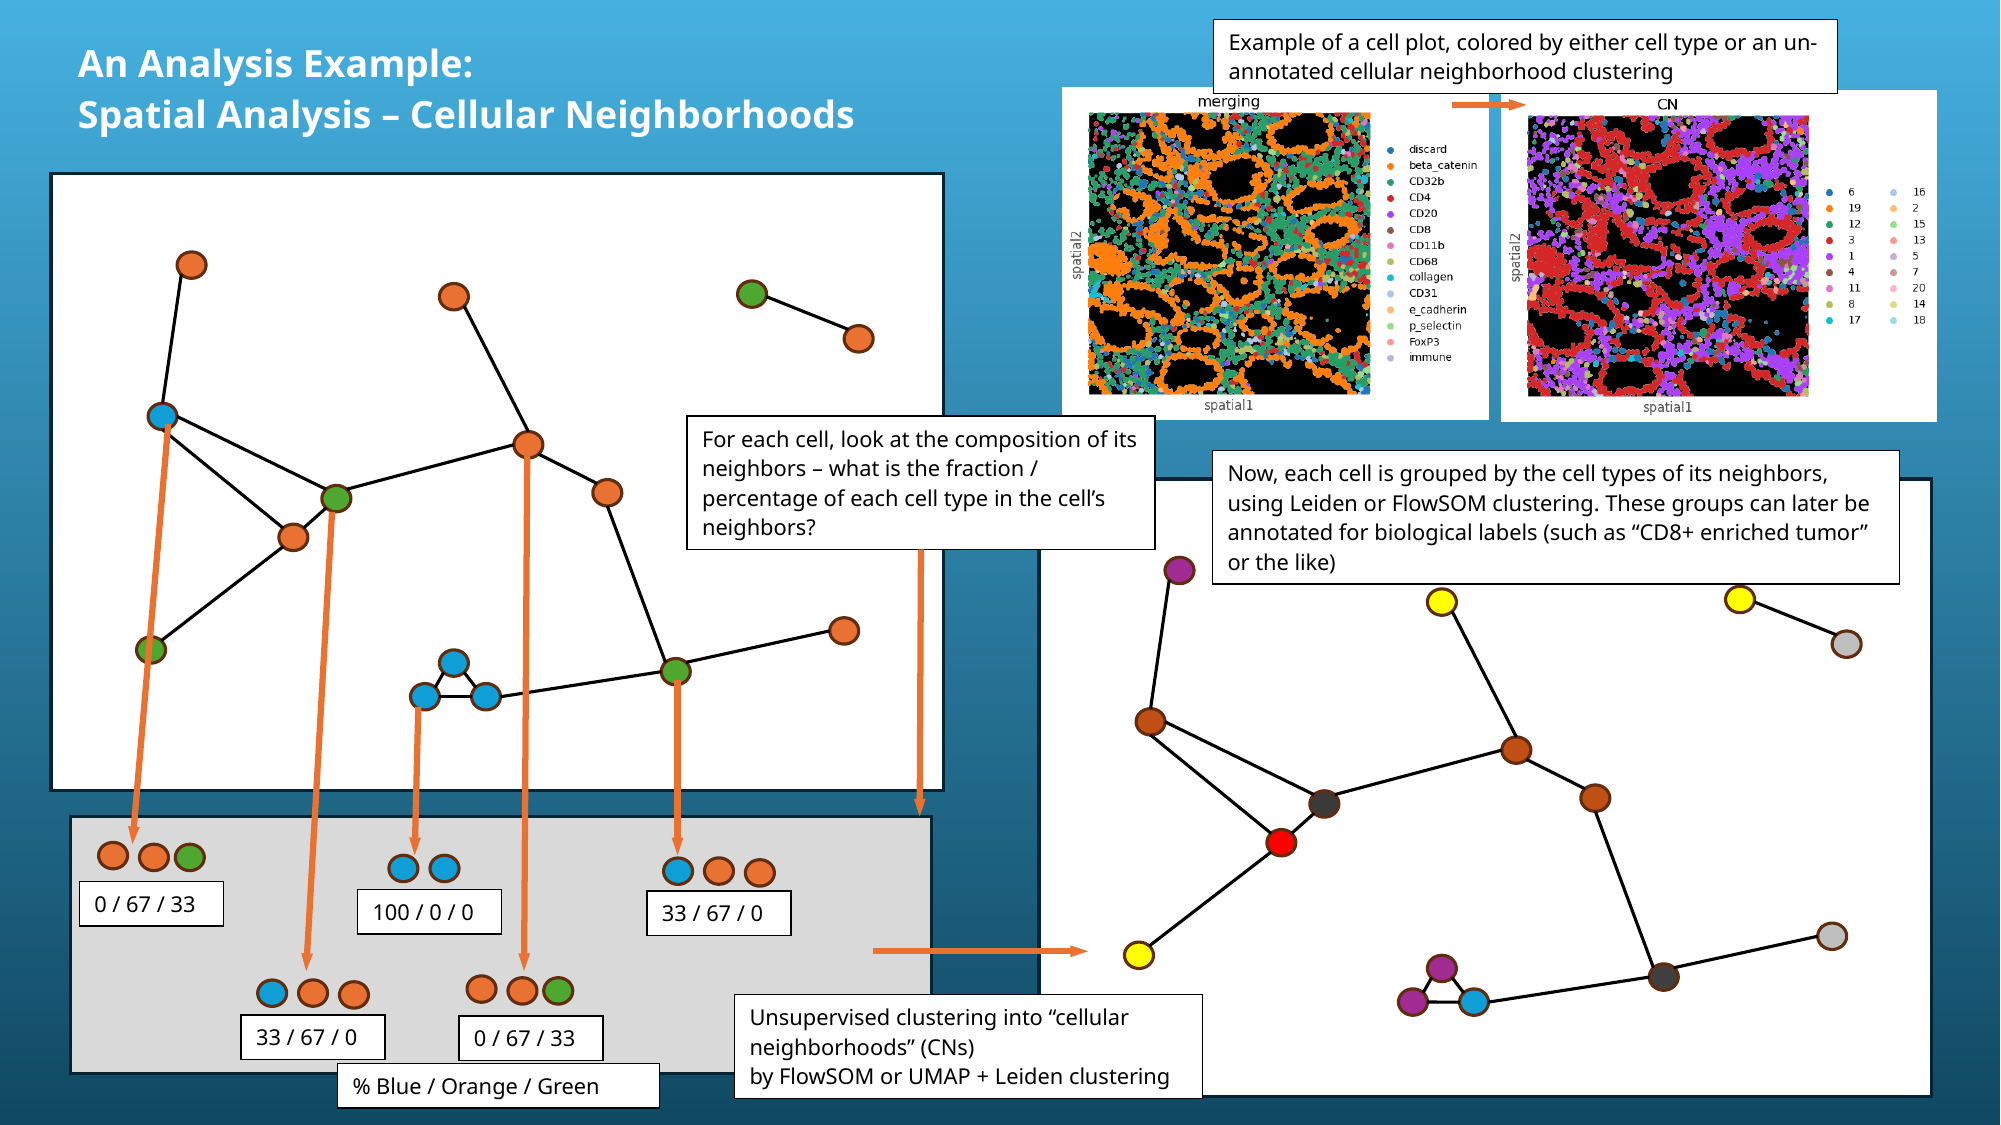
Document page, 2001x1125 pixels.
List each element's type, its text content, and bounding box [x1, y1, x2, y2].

text_box Unsupervised clustering into “cellular neighborhoods” (CNs) by FlowSOM or UMAP + Leiden clustering [734, 994, 1203, 1091]
text_box [1039, 479, 1932, 1096]
text_box An Analysis Example: Spatial Analysis – Cellular Neighborhoods [62, 29, 976, 180]
text_box Now, each cell is grouped by the cell types of its neighbors, using Leiden or FlowSOM clustering. These groups can later be annotated for biological labels (such as “CD8+ enriched tumor” or the like) [1212, 450, 1900, 547]
text_box [923, 550, 944, 791]
picture [1501, 90, 1937, 422]
text_box 33 / 67 / 0 [241, 1014, 386, 1057]
text_box 0 / 67 / 33 [459, 1015, 604, 1058]
text_box 33 / 67 / 0 [646, 890, 792, 933]
text_box % Blue / Orange / Green [337, 1063, 660, 1105]
text_box 0 / 67 / 33 [79, 881, 224, 924]
text_box 100 / 0 / 0 [357, 889, 502, 932]
text_box [70, 816, 932, 1073]
text_box [51, 174, 944, 791]
text_box Example of a cell plot, colored by either cell type or an un-annotated cellular neighborhood clustering [1213, 19, 1838, 87]
text_box For each cell, look at the composition of its neighbors – what is the fraction / percentage of each cell type in the cell’s neighbors? [687, 416, 1155, 513]
picture [1062, 87, 1489, 420]
